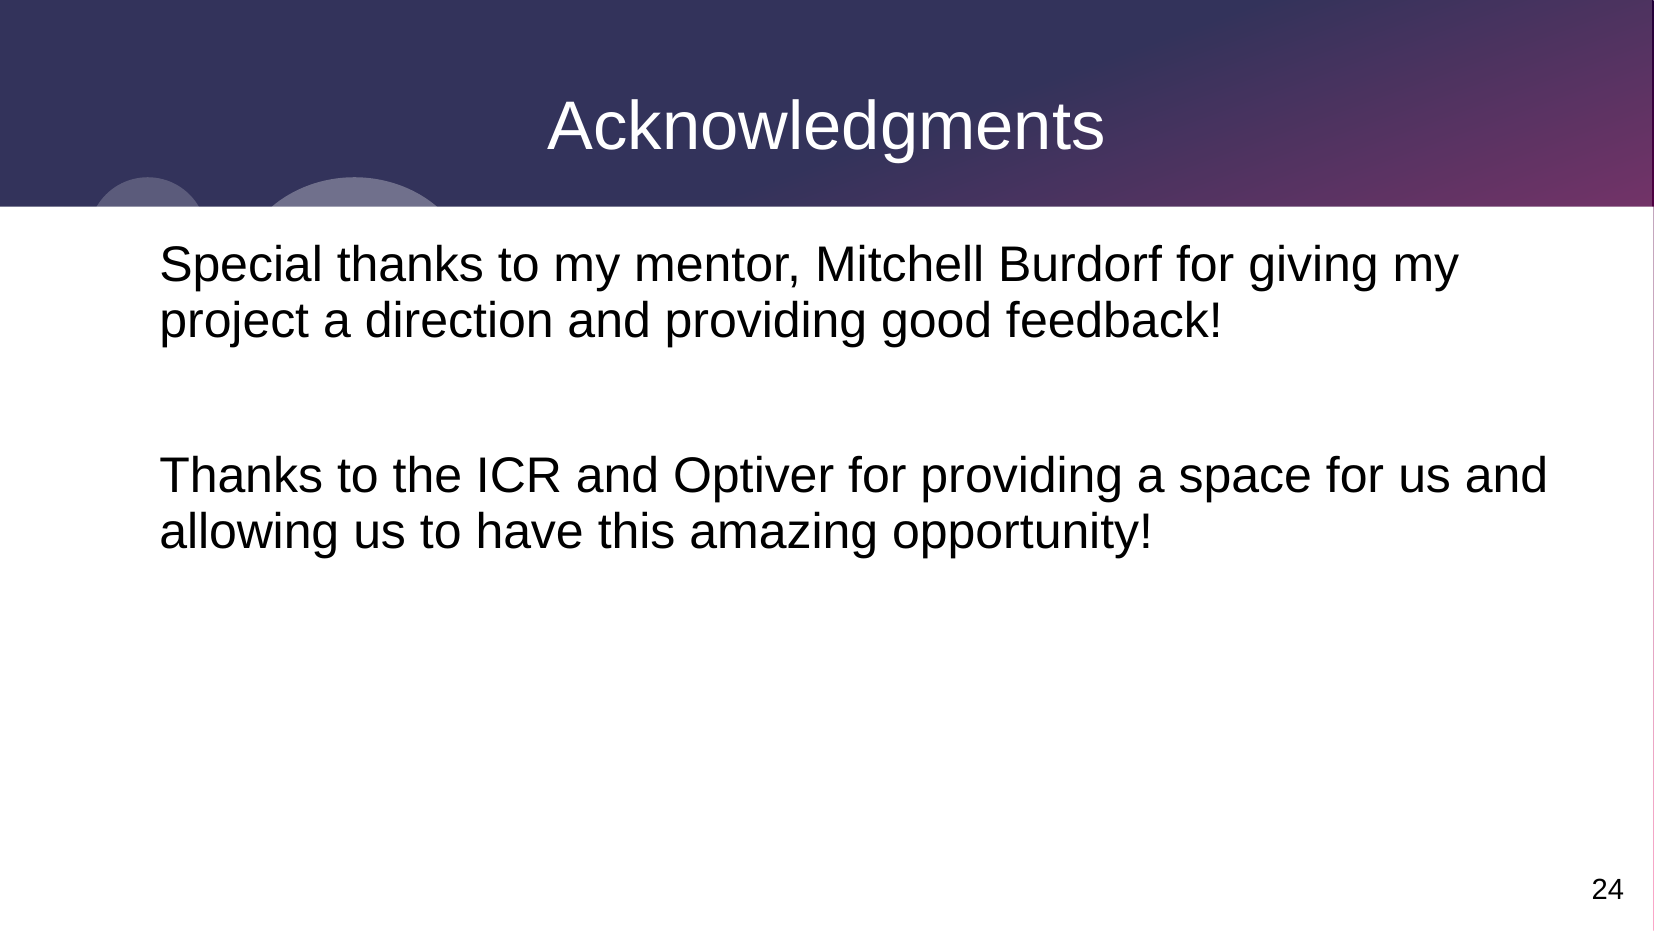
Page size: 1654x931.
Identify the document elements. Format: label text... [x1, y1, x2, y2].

list Special thanks to my mentor, Mitchell Burdorf for giving my project a direction and providing good feedback! Thanks to the ICR and Optiver for providing a space for us and allowing us to have this amazing opportunity! [88, 236, 1565, 827]
title Acknowledgments [88, 44, 1565, 207]
